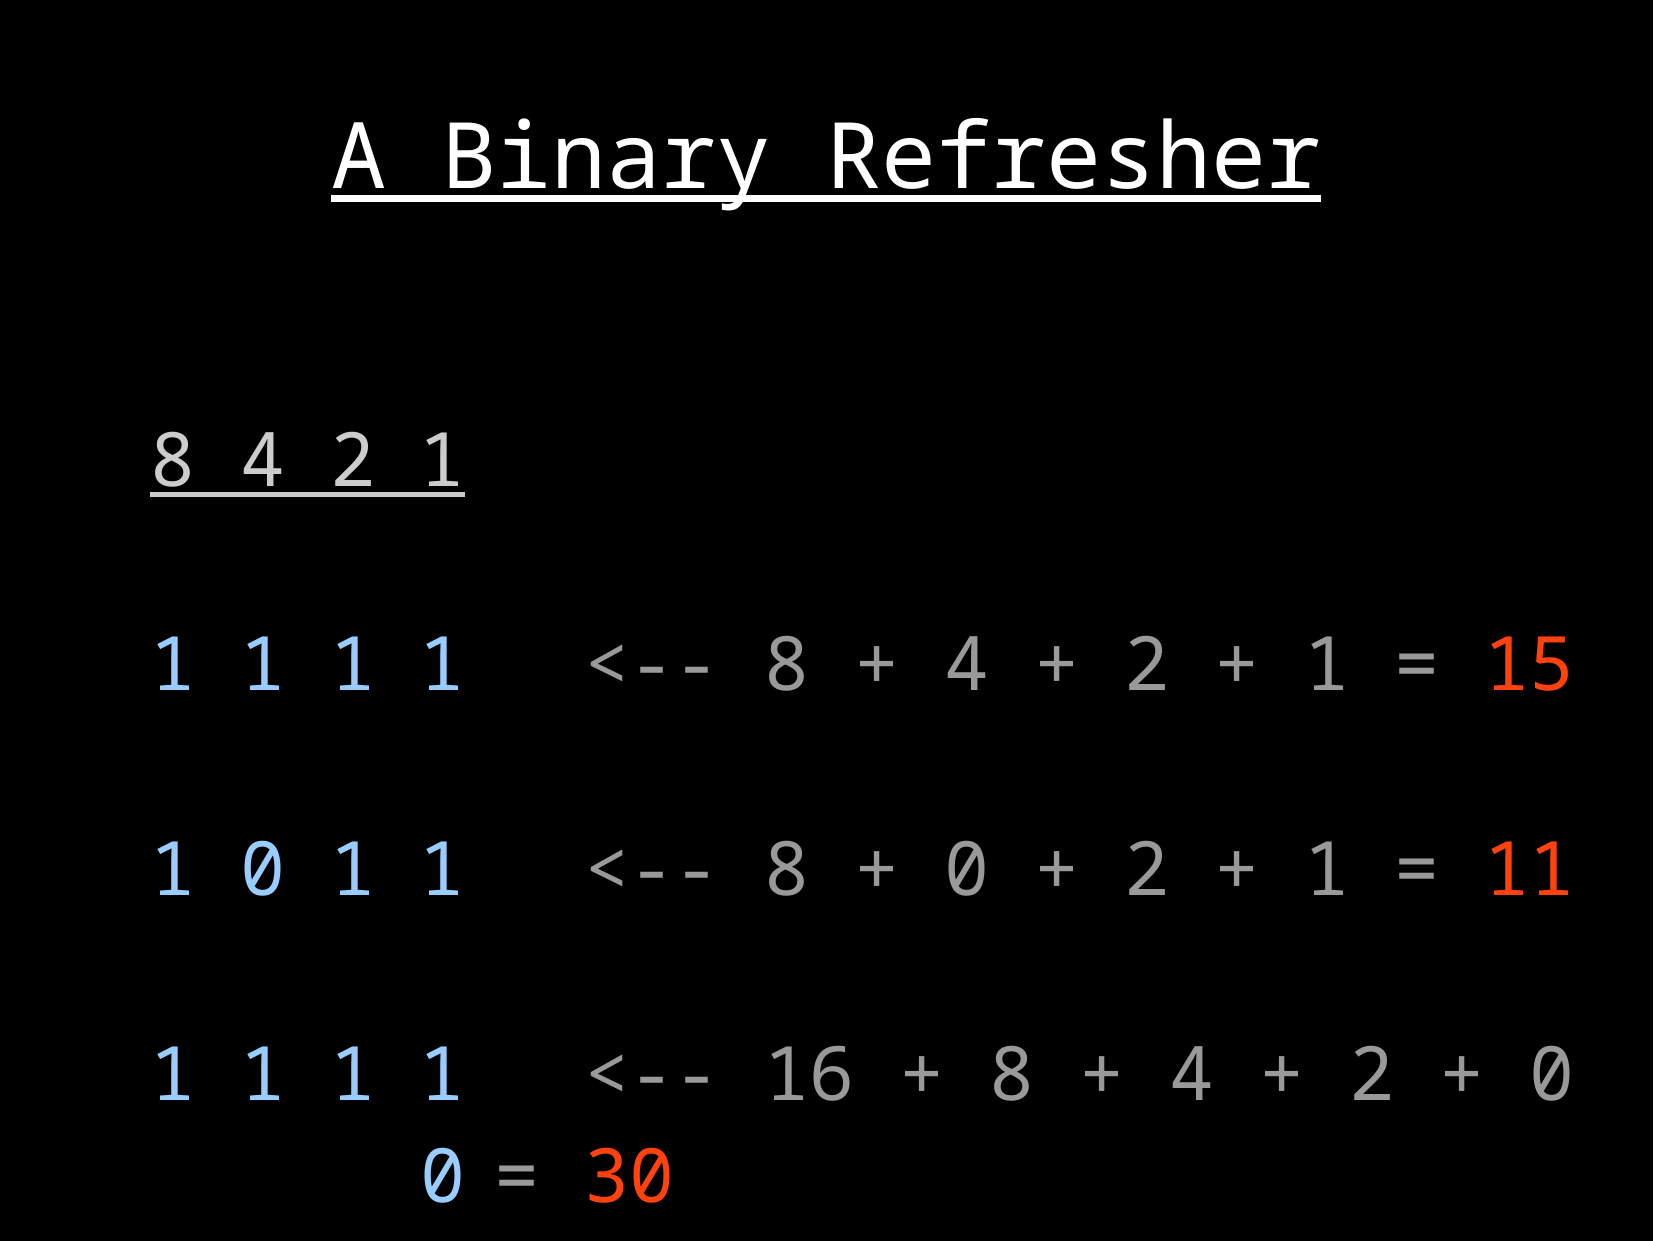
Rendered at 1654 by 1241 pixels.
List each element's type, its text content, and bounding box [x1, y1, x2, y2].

table_header <-- 8 + 4 + 2 + 1 = 15 <-- 8 + 0 + 2 + 1 = 11 <-- 16 + 8 + 4 + 2 + 0 = 30 [480, 398, 1612, 1241]
table_header 8 4 2 1 1 1 1 1 1 0 1 1 1 1 1 1 0 [75, 398, 480, 1241]
title A Binary Refresher [82, 49, 1571, 257]
